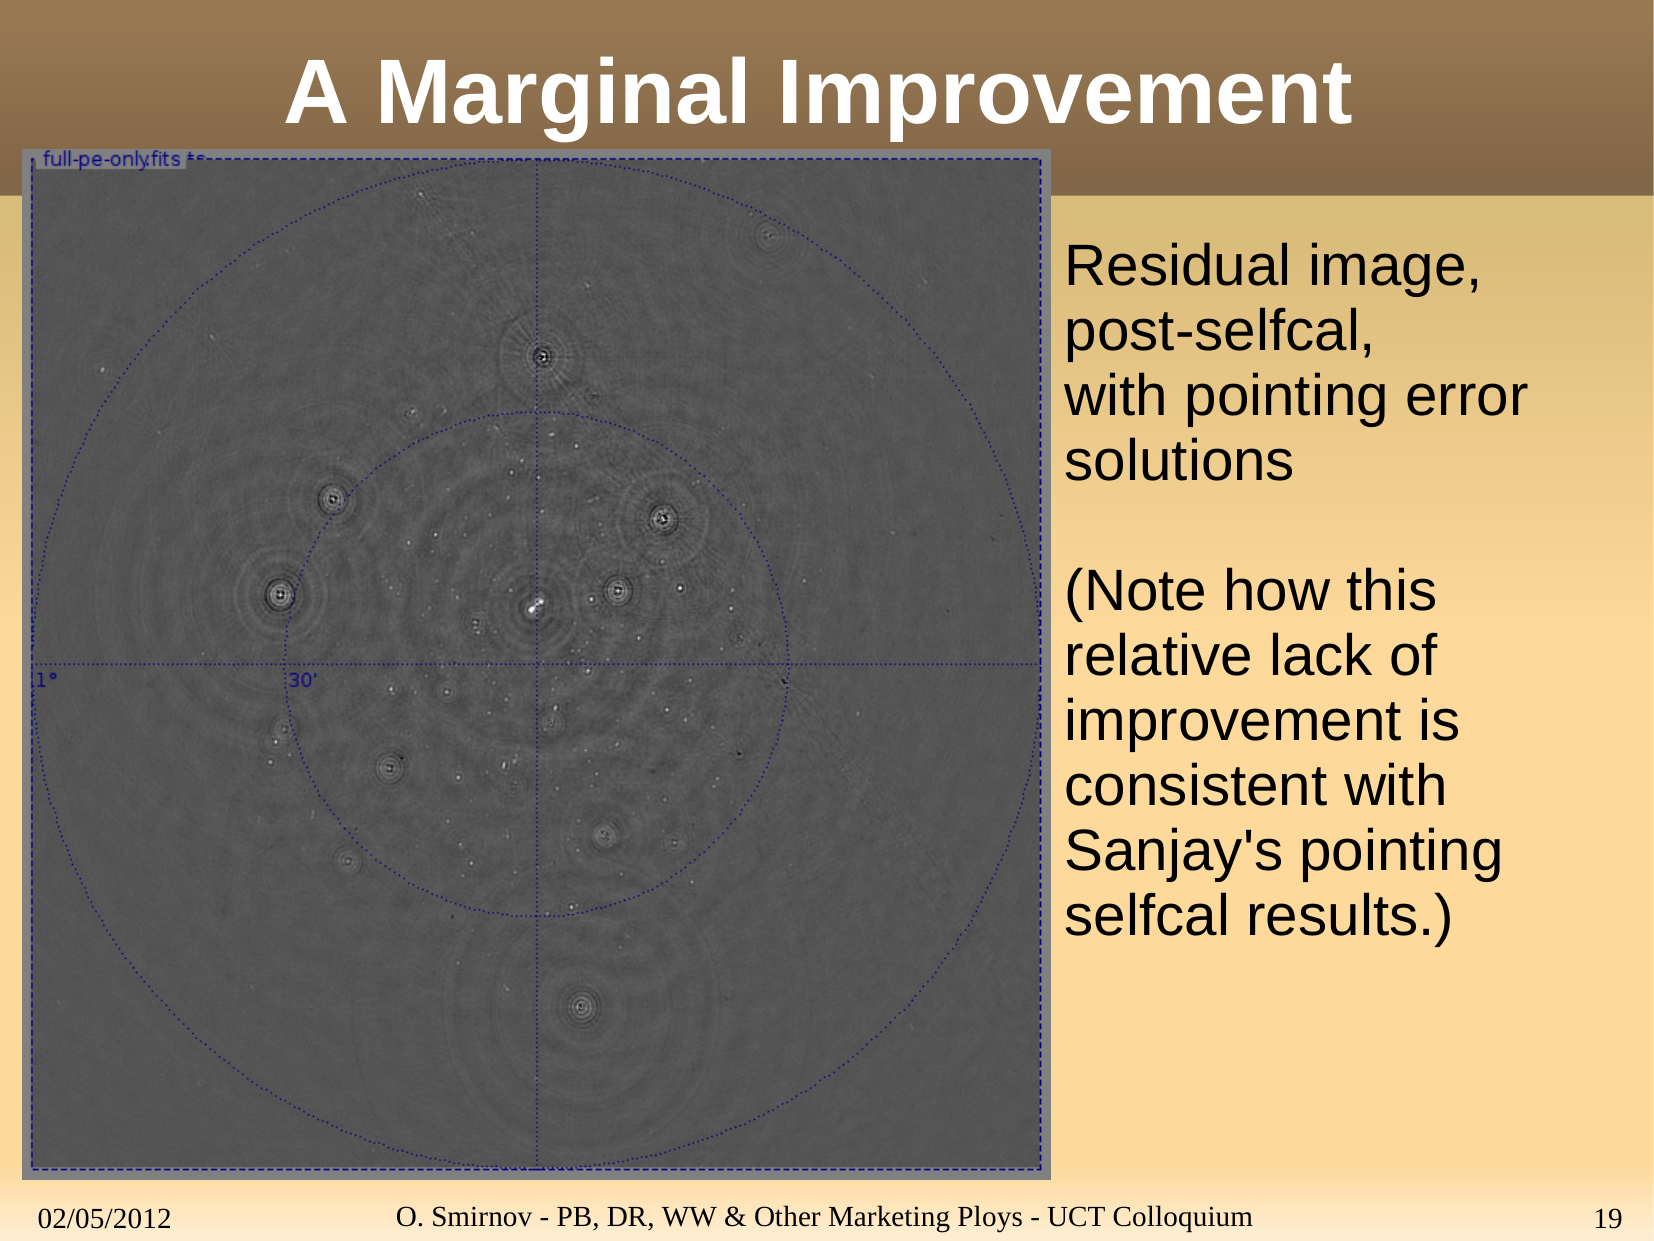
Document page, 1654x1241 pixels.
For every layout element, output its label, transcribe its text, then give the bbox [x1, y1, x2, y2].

text_box Residual image, post-selfcal, with pointing error solutions (Note how this relative lack of improvement is consistent with Sanjay's pointing selfcal results.) [1050, 225, 1613, 956]
picture [0, 0, 1654, 1241]
title A Marginal Improvement [75, 0, 1564, 188]
